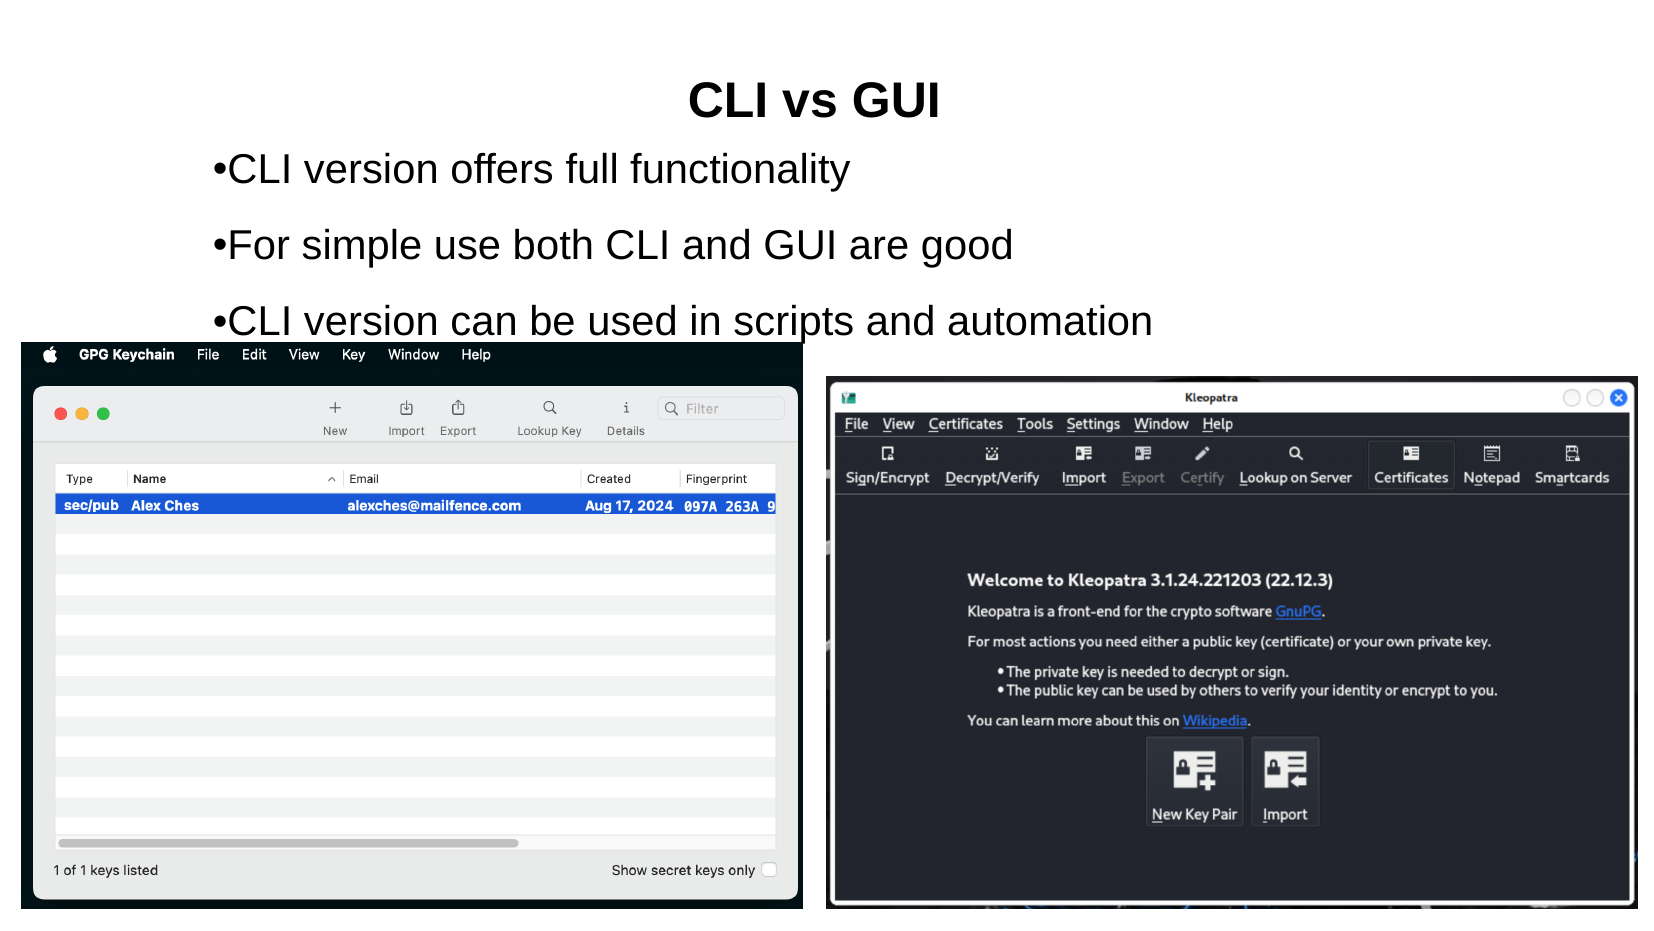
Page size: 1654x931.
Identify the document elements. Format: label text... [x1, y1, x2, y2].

picture [21, 342, 803, 909]
list CLI version offers full functionality For simple use both CLI and GUI are good CLI version can be used in scripts and automation [108, 145, 1521, 785]
title CLI vs GUI [108, 42, 1521, 145]
picture [826, 376, 1638, 909]
